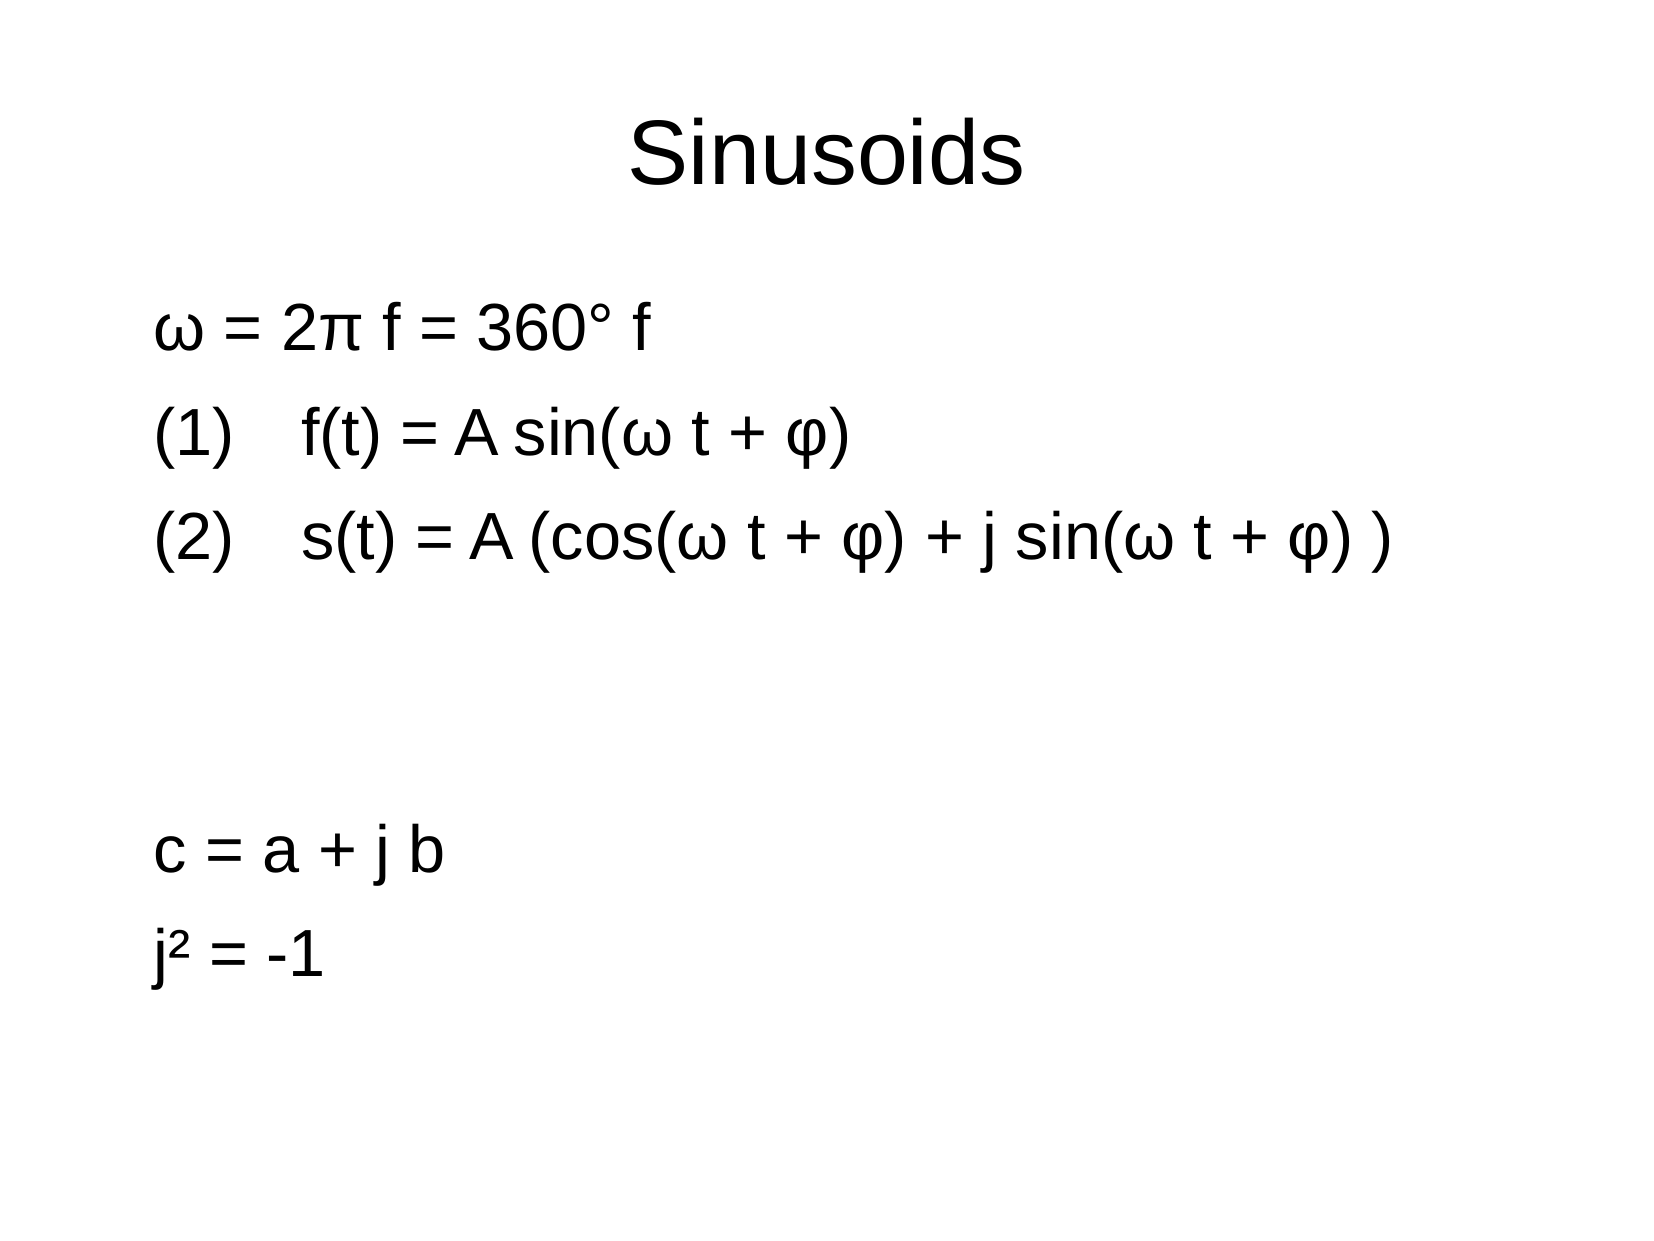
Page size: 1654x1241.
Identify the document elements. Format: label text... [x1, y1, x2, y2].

list ω = 2π f = 360° f (1) f(t) = A sin(ω t + φ) (2) s(t) = A (cos(ω t + φ) + j sin(ω t + φ) ) c = a + j b j² = -1 [82, 290, 1571, 1010]
title Sinusoids [82, 49, 1571, 257]
